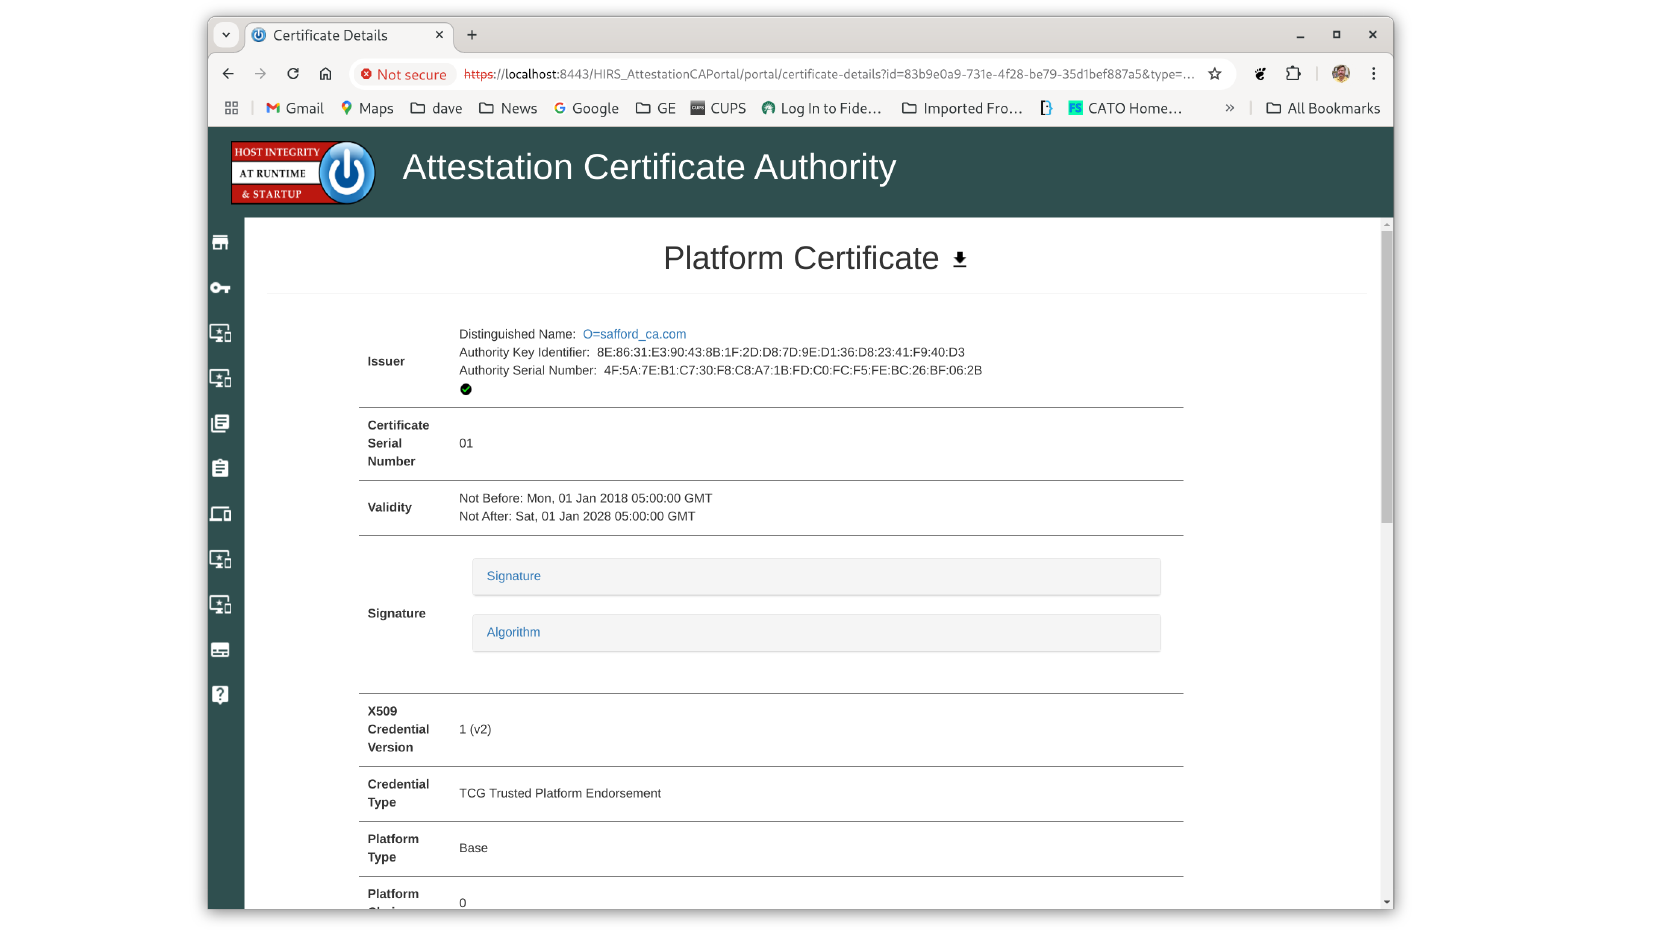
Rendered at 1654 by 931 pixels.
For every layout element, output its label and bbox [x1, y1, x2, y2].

picture [188, 0, 1412, 931]
